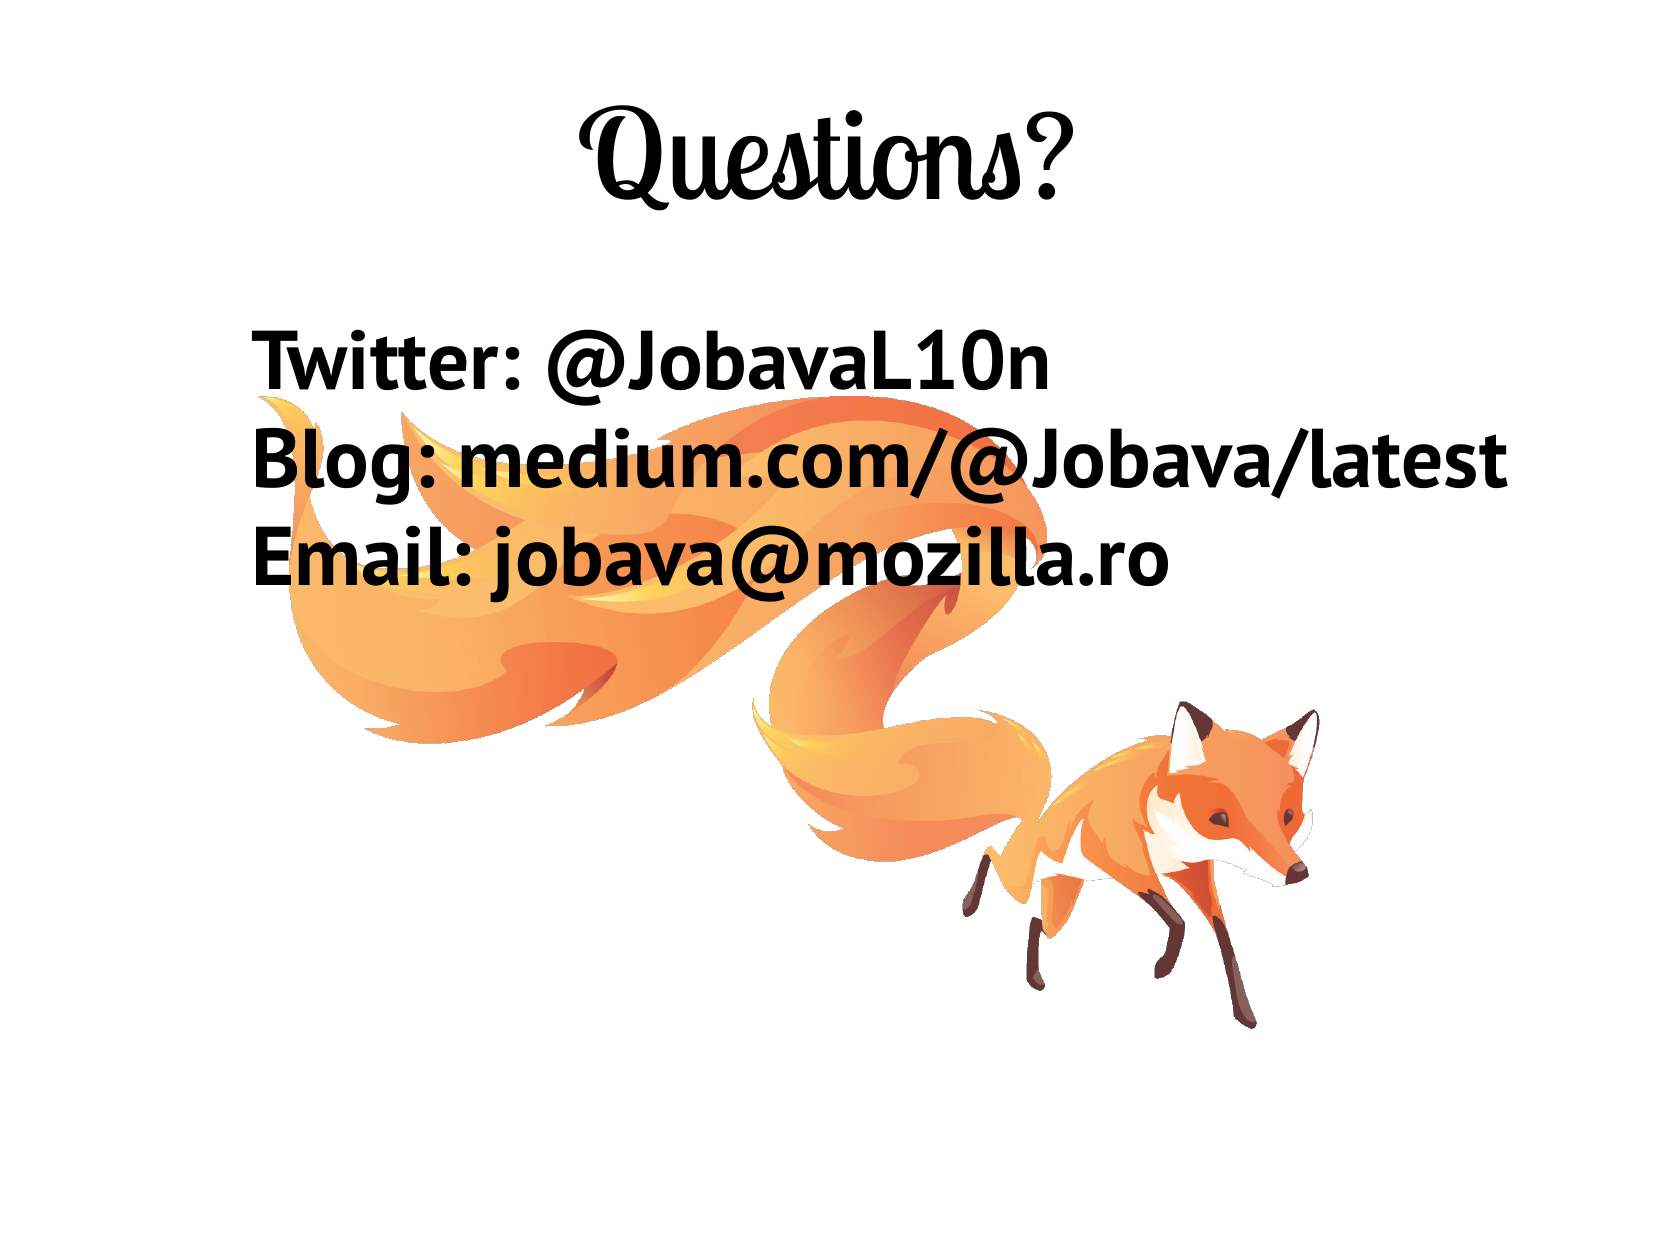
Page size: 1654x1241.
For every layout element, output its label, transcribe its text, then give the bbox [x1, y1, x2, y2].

title Questions? [82, 49, 1571, 257]
picture [173, 324, 1595, 1140]
text_box Twitter: @JobavaL10n Blog: medium.com/@Jobava/latest Email: jobava@mozilla.ro [236, 307, 1595, 686]
